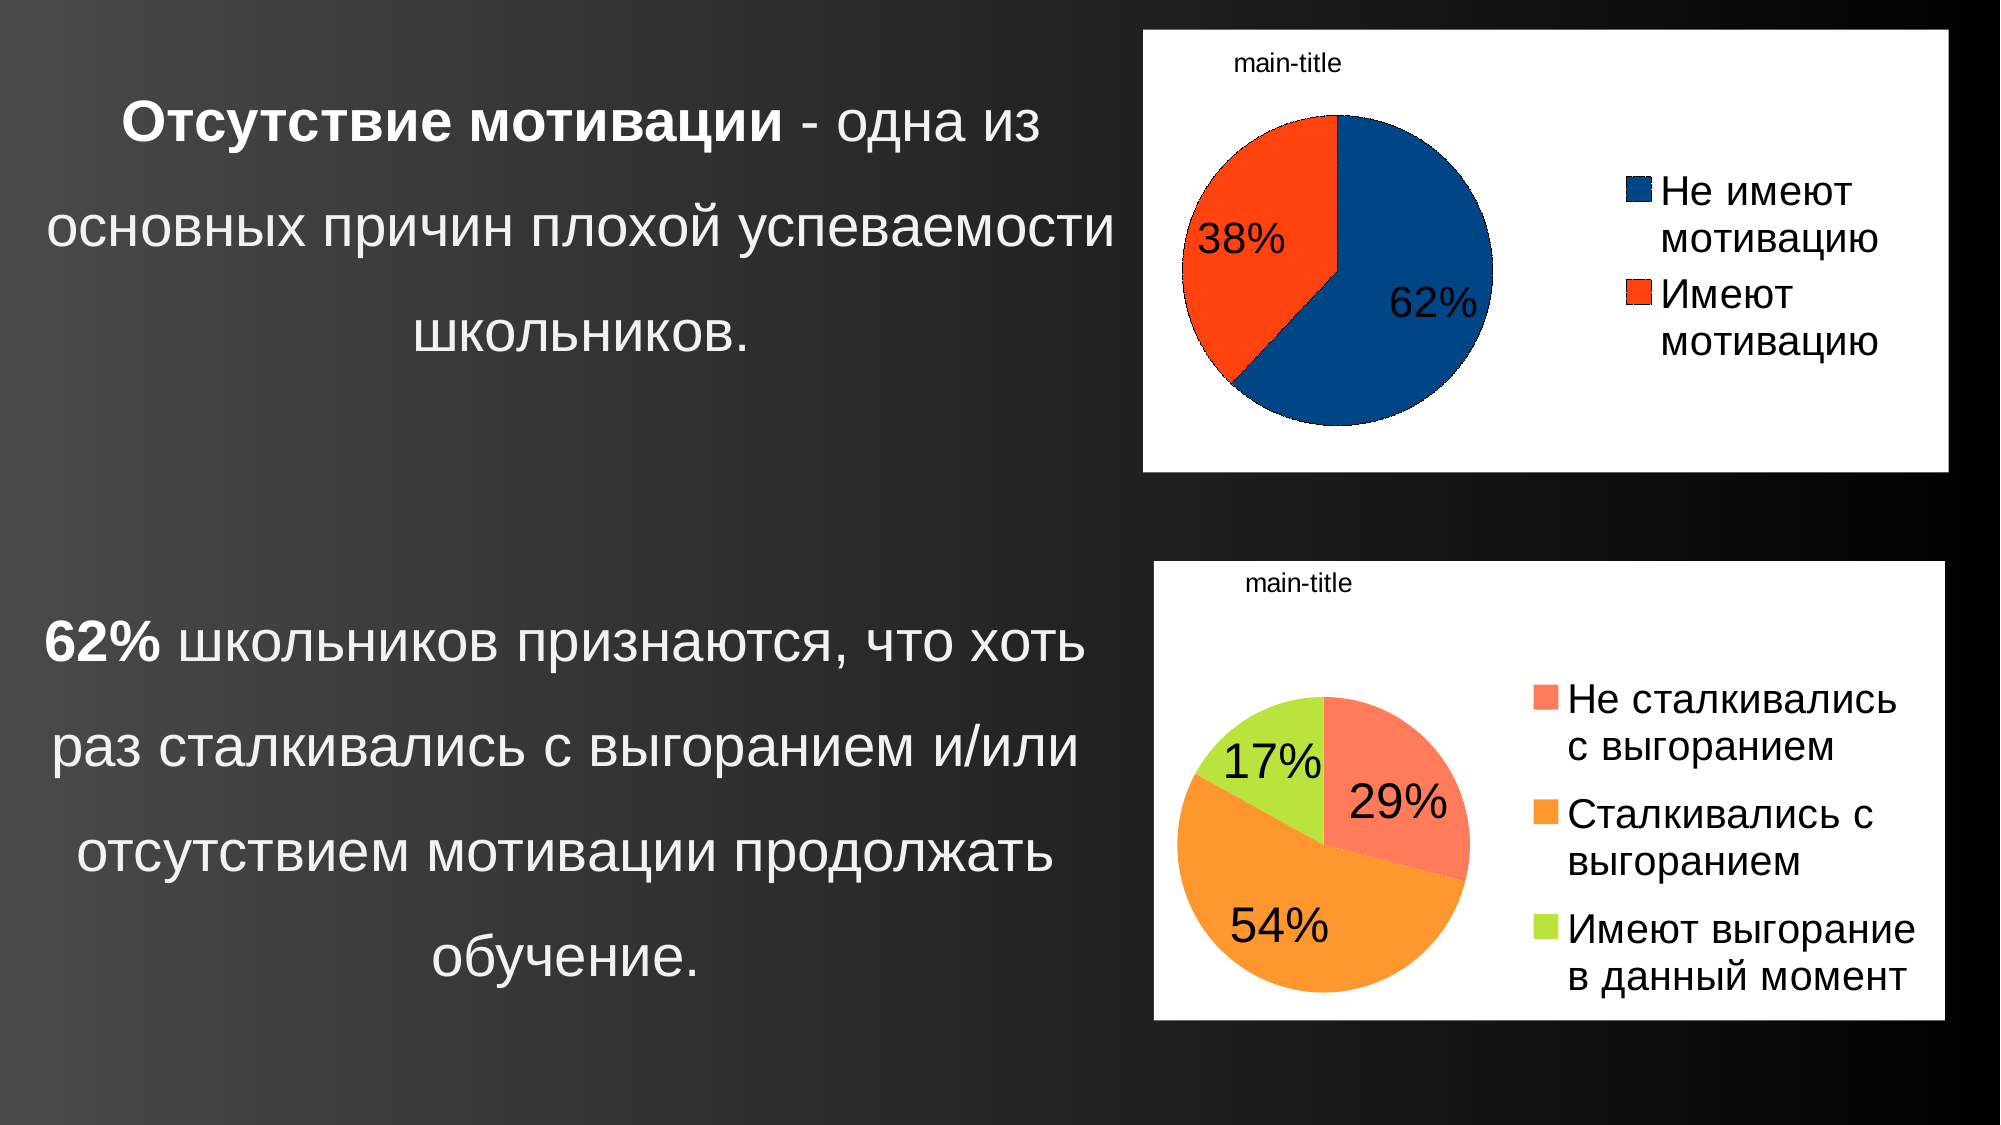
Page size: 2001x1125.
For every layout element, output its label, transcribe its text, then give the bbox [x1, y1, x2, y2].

chart [1145, 561, 1945, 1021]
text_box 62% школьников признаются, что хоть раз сталкивались с выгоранием и/или отсутствием мотивации продолжать обучение. [10, 560, 1122, 996]
text_box Отсутствие мотивации - одна из основных причин плохой успеваемости школьников. [11, 40, 1143, 371]
chart [1143, 29, 1949, 473]
